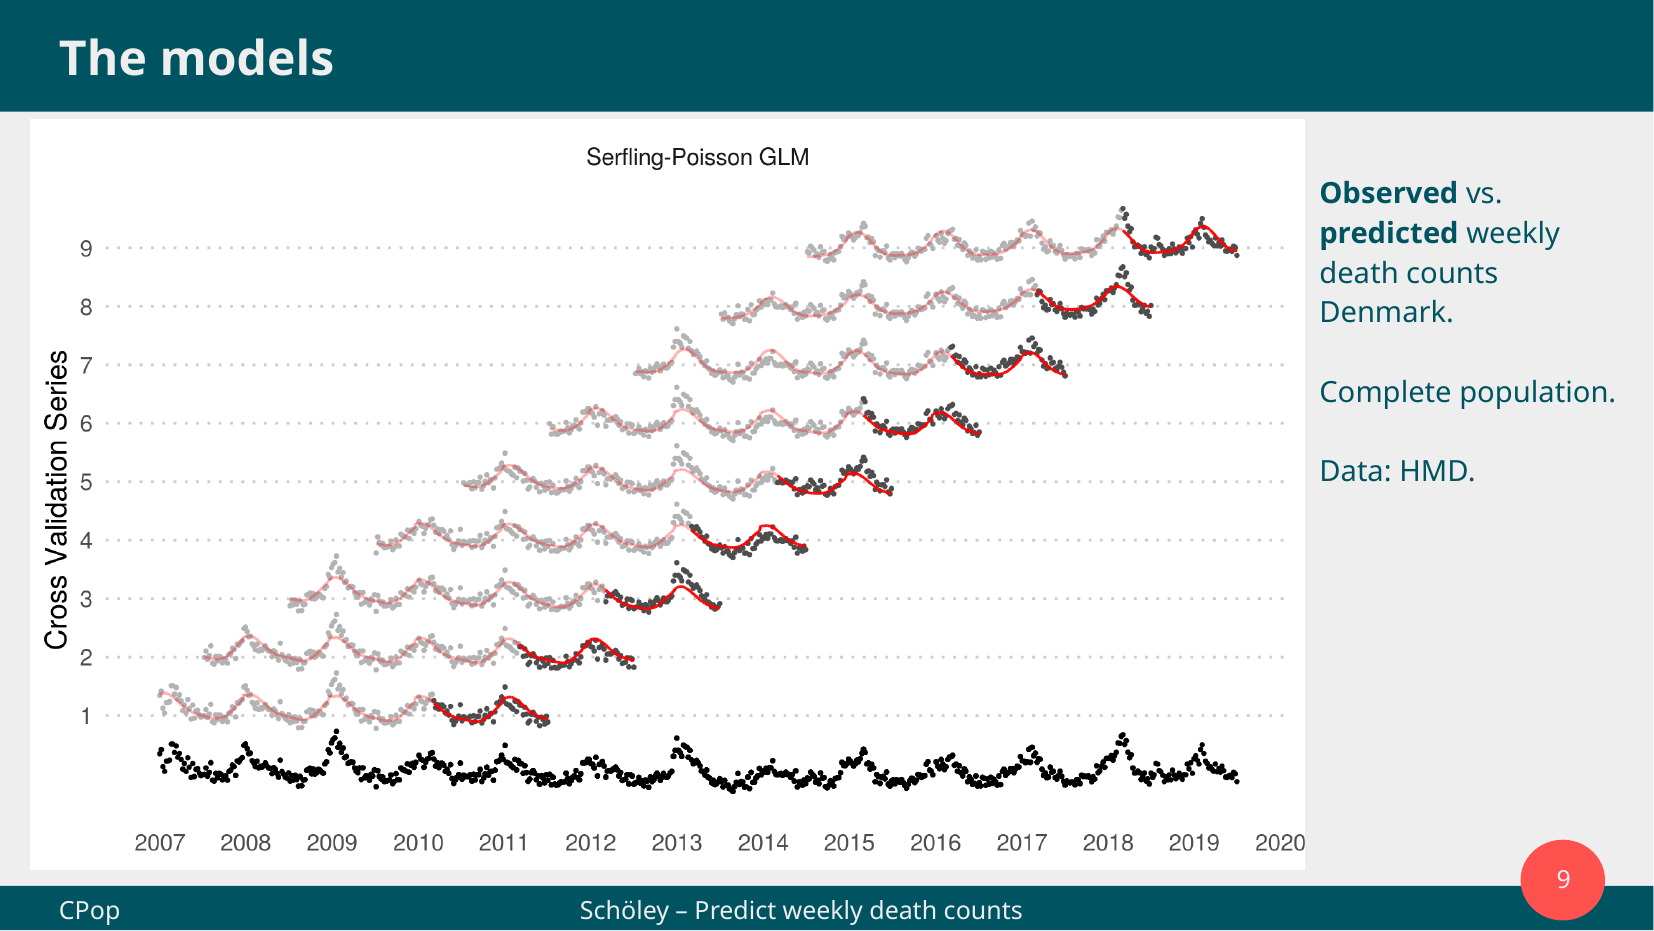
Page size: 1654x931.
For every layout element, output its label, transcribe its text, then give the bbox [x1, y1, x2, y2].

text_box Observed vs. predicted weekly death counts Denmark. Complete population. Data: HMD. [1304, 165, 1651, 490]
picture [30, 119, 1305, 871]
title The models [58, 0, 1595, 116]
